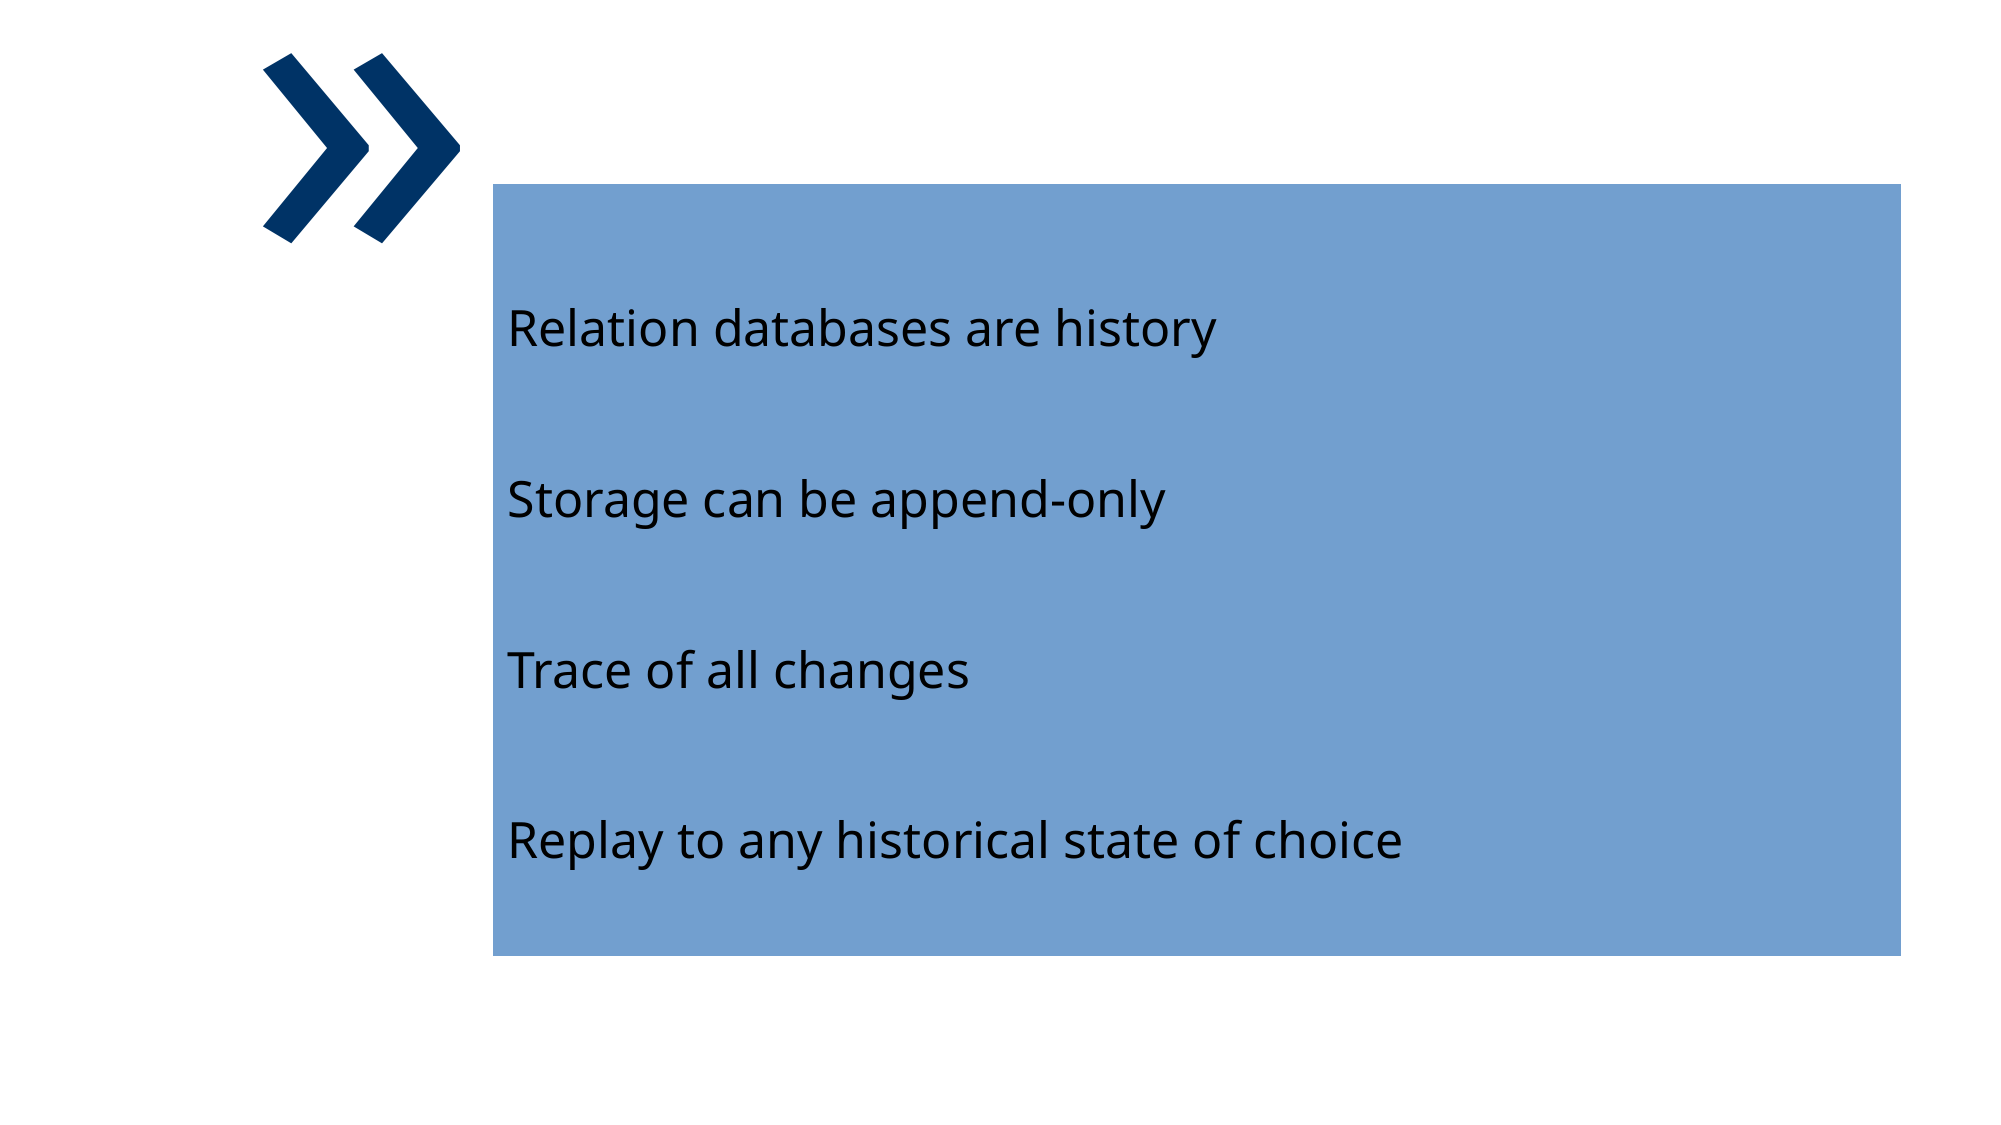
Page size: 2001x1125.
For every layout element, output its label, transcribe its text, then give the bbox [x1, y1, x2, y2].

table_header Relation databases are history Storage can be append-only Trace of all changes Replay to any historical state of choice [493, 184, 1901, 956]
text_box » [230, 0, 426, 576]
